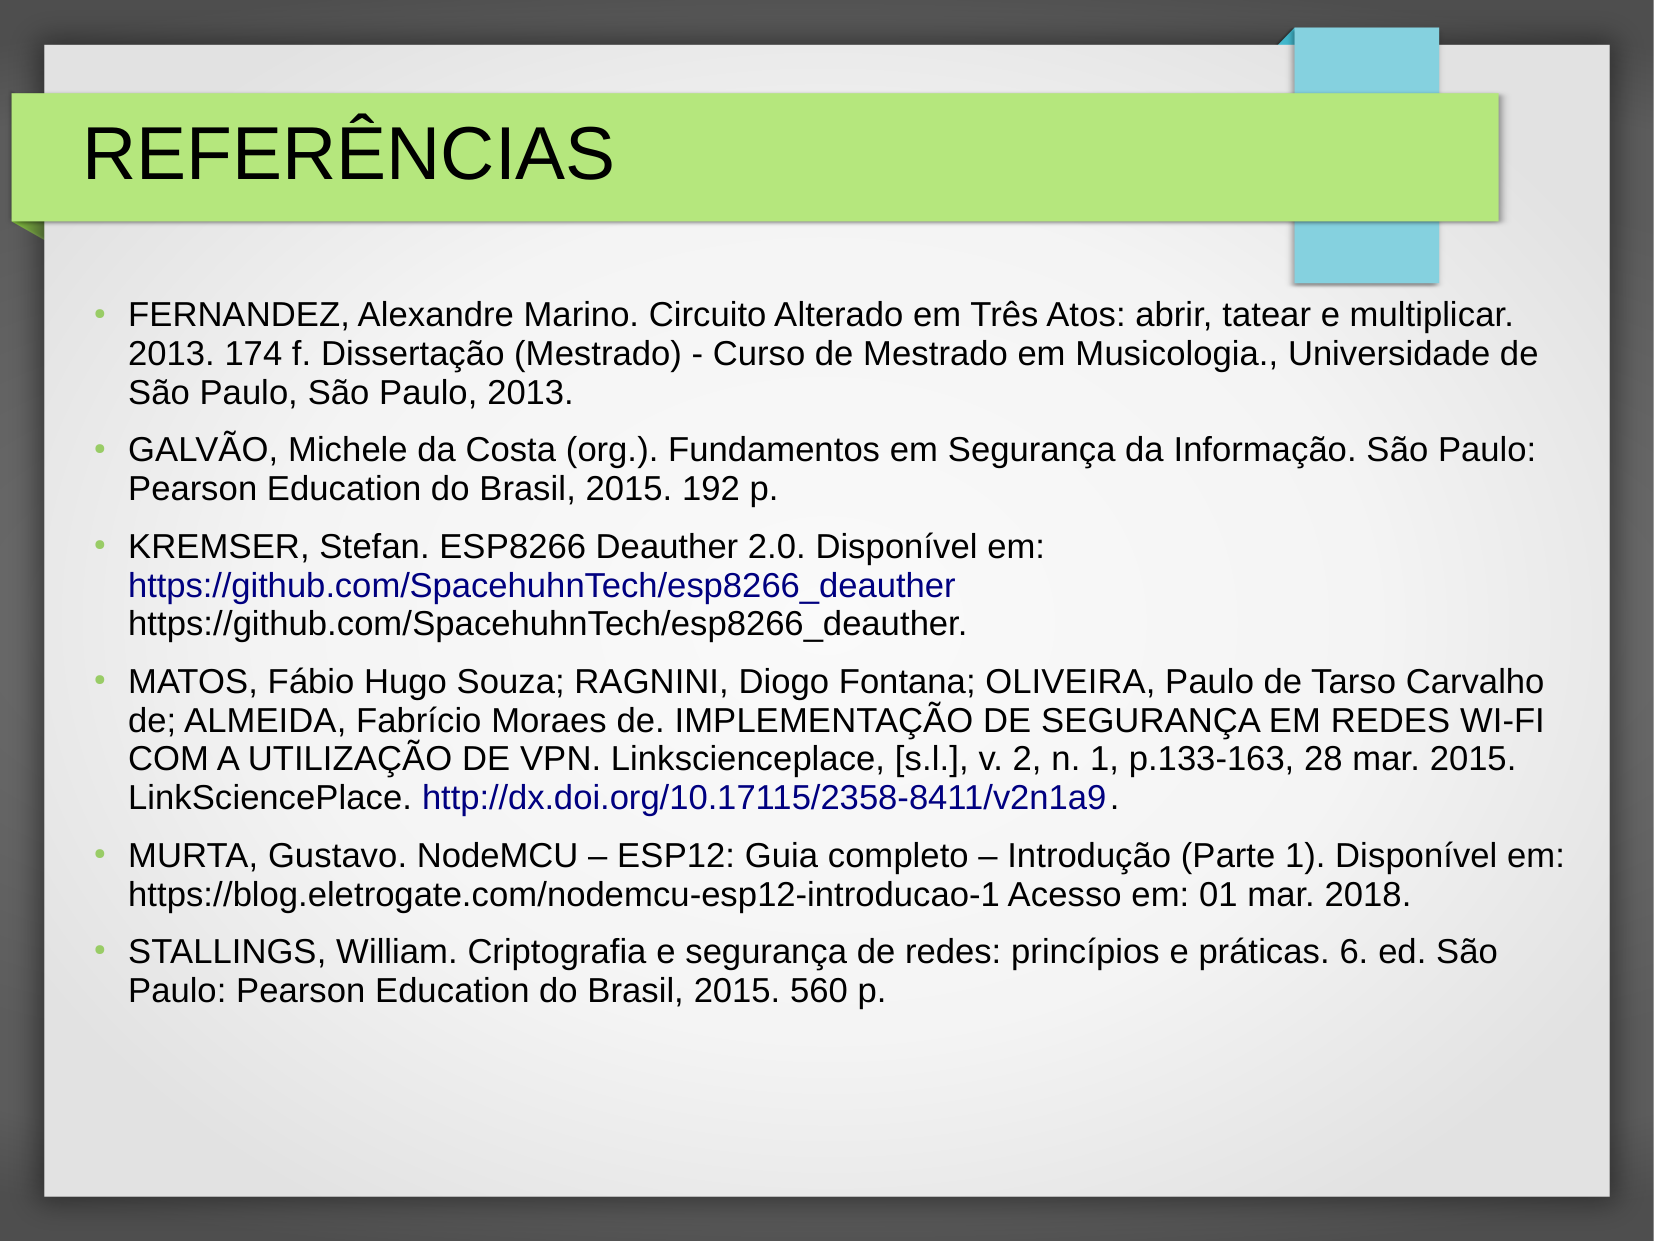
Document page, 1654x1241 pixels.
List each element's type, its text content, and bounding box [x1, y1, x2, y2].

title REFERÊNCIAS [82, 94, 1264, 213]
picture [0, 0, 1654, 1241]
list FERNANDEZ, Alexandre Marino. Circuito Alterado em Três Atos: abrir, tatear e multiplicar. 2013. 174 f. Dissertação (Mestrado) - Curso de Mestrado em Musicologia., Universidade de São Paulo, São Paulo, 2013. GALVÃO, Michele da Costa (org.). Fundamentos em Segurança da Informação. São Paulo: Pearson Education do Brasil, 2015. 192 p. KREMSER, Stefan. ESP8266 Deauther 2.0. Disponível em:https://github.com/SpacehuhnTech/esp8266_deautherhttps://github.com/SpacehuhnTech/esp8266_deauther. MATOS, Fábio Hugo Souza; RAGNINI, Diogo Fontana; OLIVEIRA, Paulo de Tarso Carvalho de; ALMEIDA, Fabrício Moraes de. IMPLEMENTAÇÃO DE SEGURANÇA EM REDES WI-FI COM A UTILIZAÇÃO DE VPN. Linkscienceplace, [s.l.], v. 2, n. 1, p.133-163, 28 mar. 2015. LinkSciencePlace. http://dx.doi.org/10.17115/2358-8411/v2n1a9. MURTA, Gustavo. NodeMCU – ESP12: Guia completo – Introdução (Parte 1). Disponível em: https://blog.eletrogate.com/nodemcu-esp12-introducao-1 Acesso em: 01 mar. 2018. STALLINGS, William. Criptografia e segurança de redes: princípios e práticas. 6. ed. São Paulo: Pearson Education do Brasil, 2015. 560 p. [82, 295, 1571, 1015]
